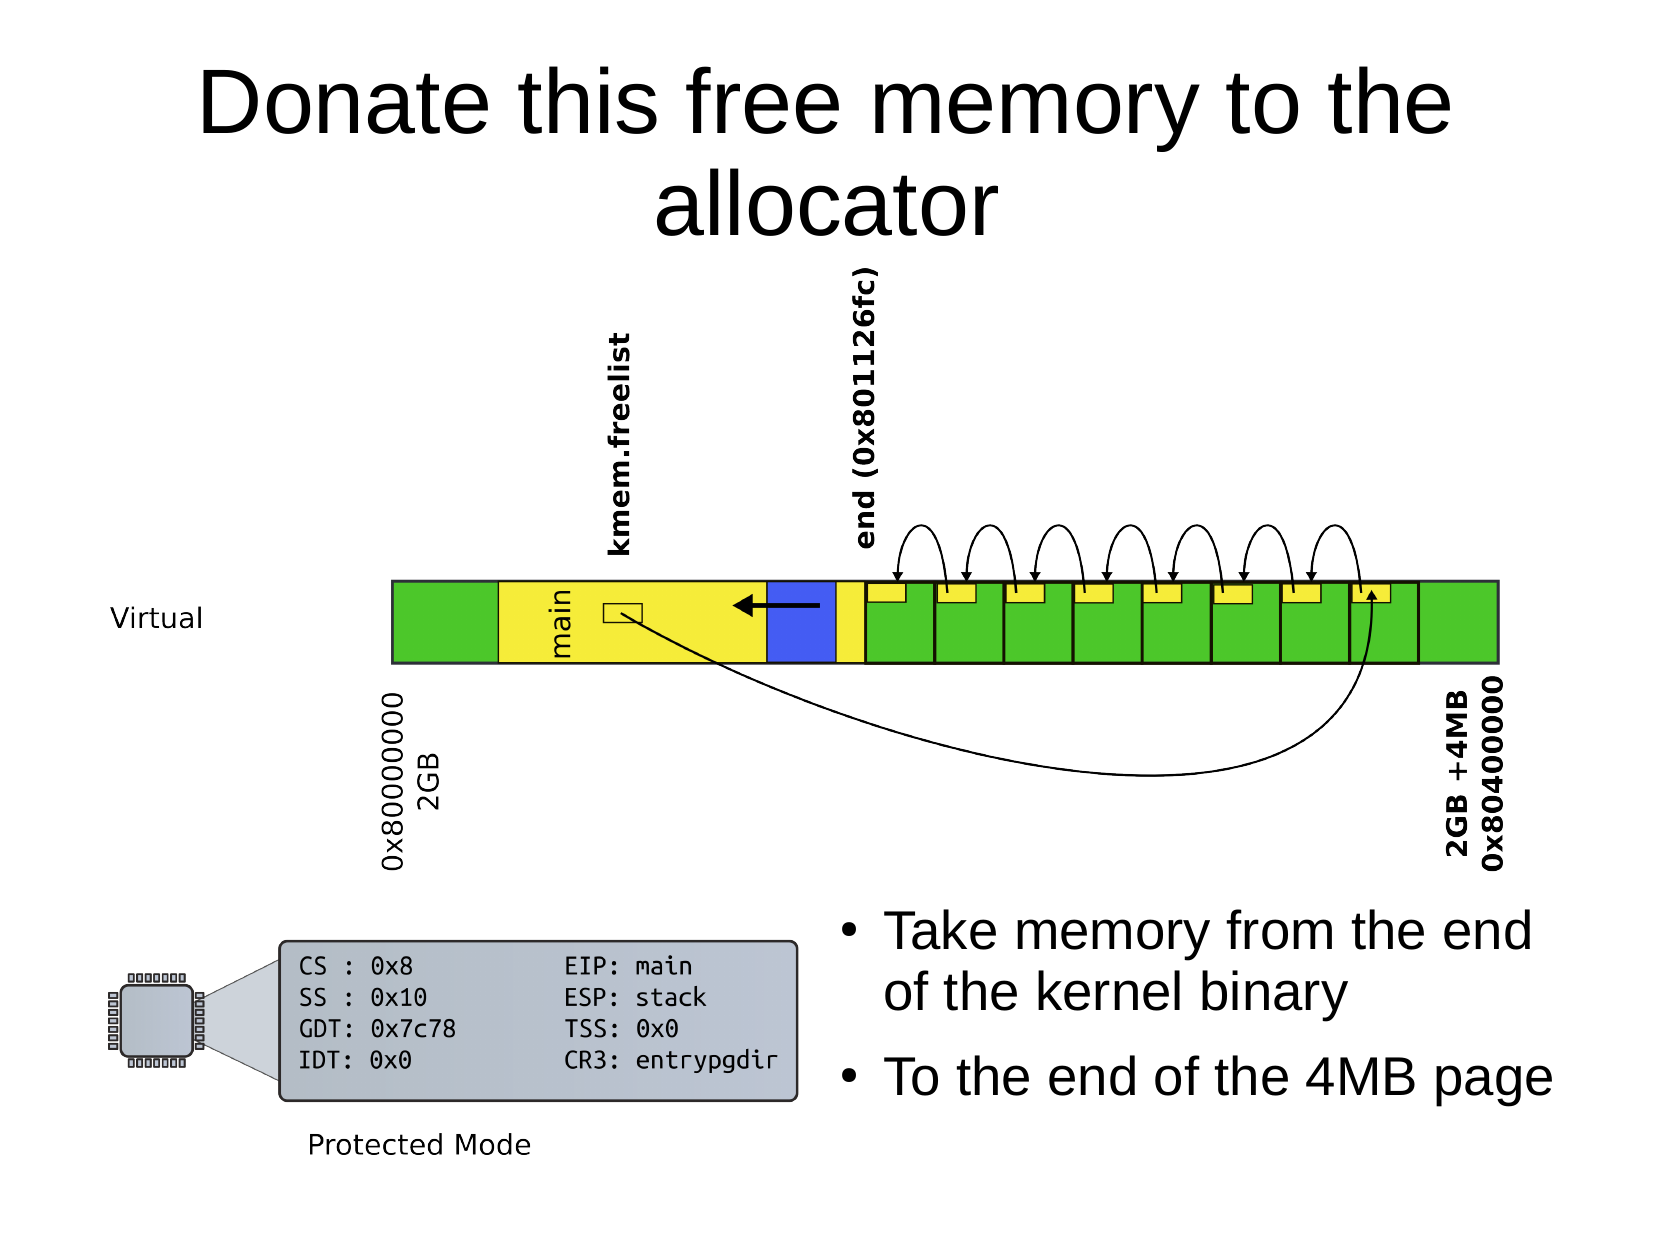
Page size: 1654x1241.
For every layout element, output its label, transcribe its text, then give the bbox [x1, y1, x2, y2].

title Donate this free memory to the allocator [82, 49, 1571, 257]
list Take memory from the end of the kernel binary To the end of the 4MB page [825, 900, 1571, 1163]
picture [108, 268, 1503, 1156]
